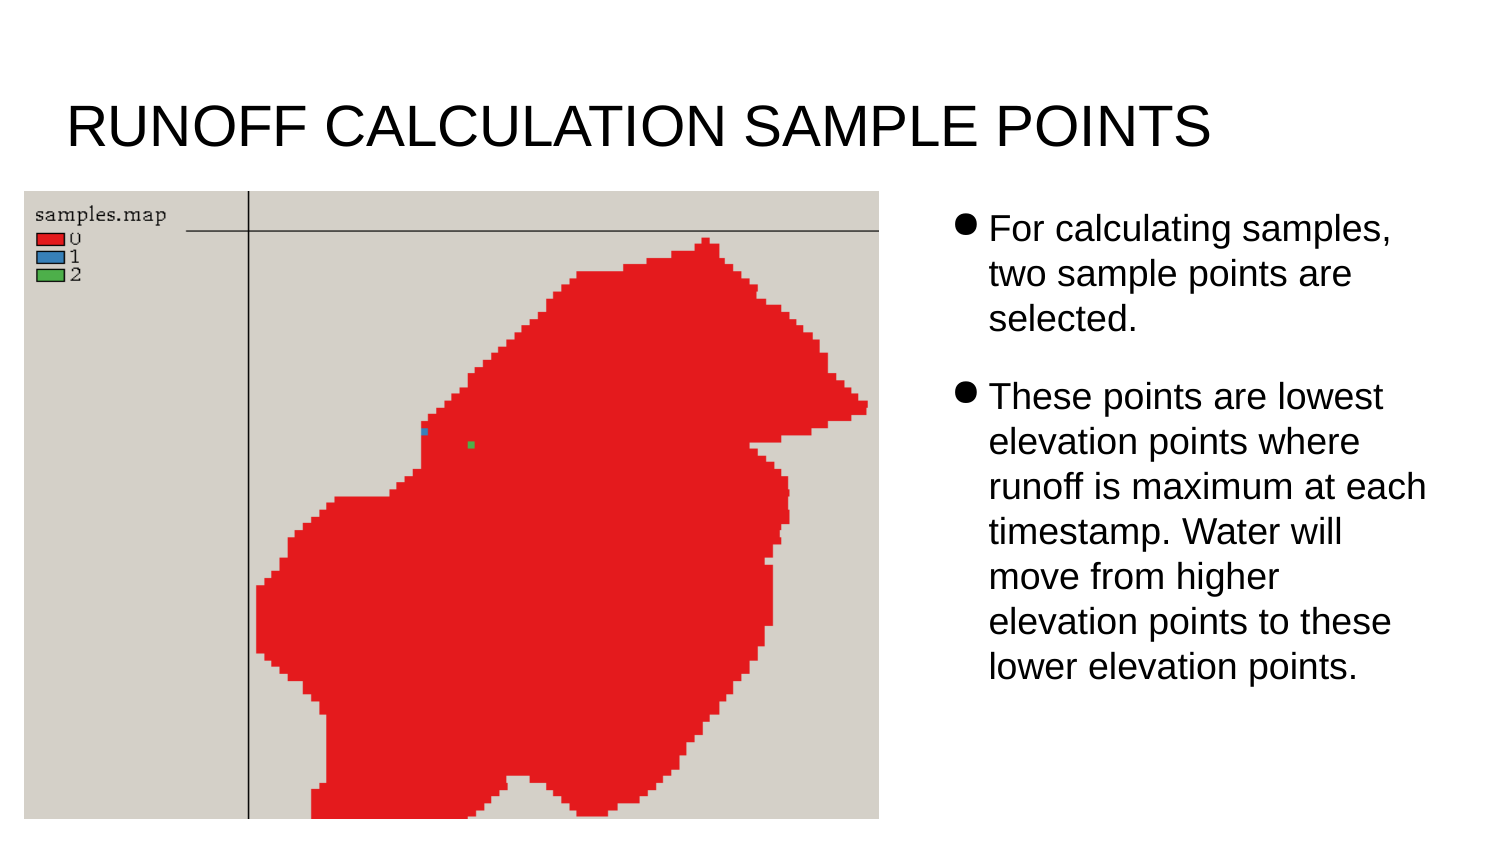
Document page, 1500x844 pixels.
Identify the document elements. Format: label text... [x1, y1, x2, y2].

title RUNOFF CALCULATION SAMPLE POINTS [51, 72, 1449, 167]
picture [24, 191, 879, 819]
list For calculating samples, two sample points are selected. These points are lowest elevation points where runoff is maximum at each timestamp. Water will move from higher elevation points to these lower elevation points. [898, 189, 1449, 750]
